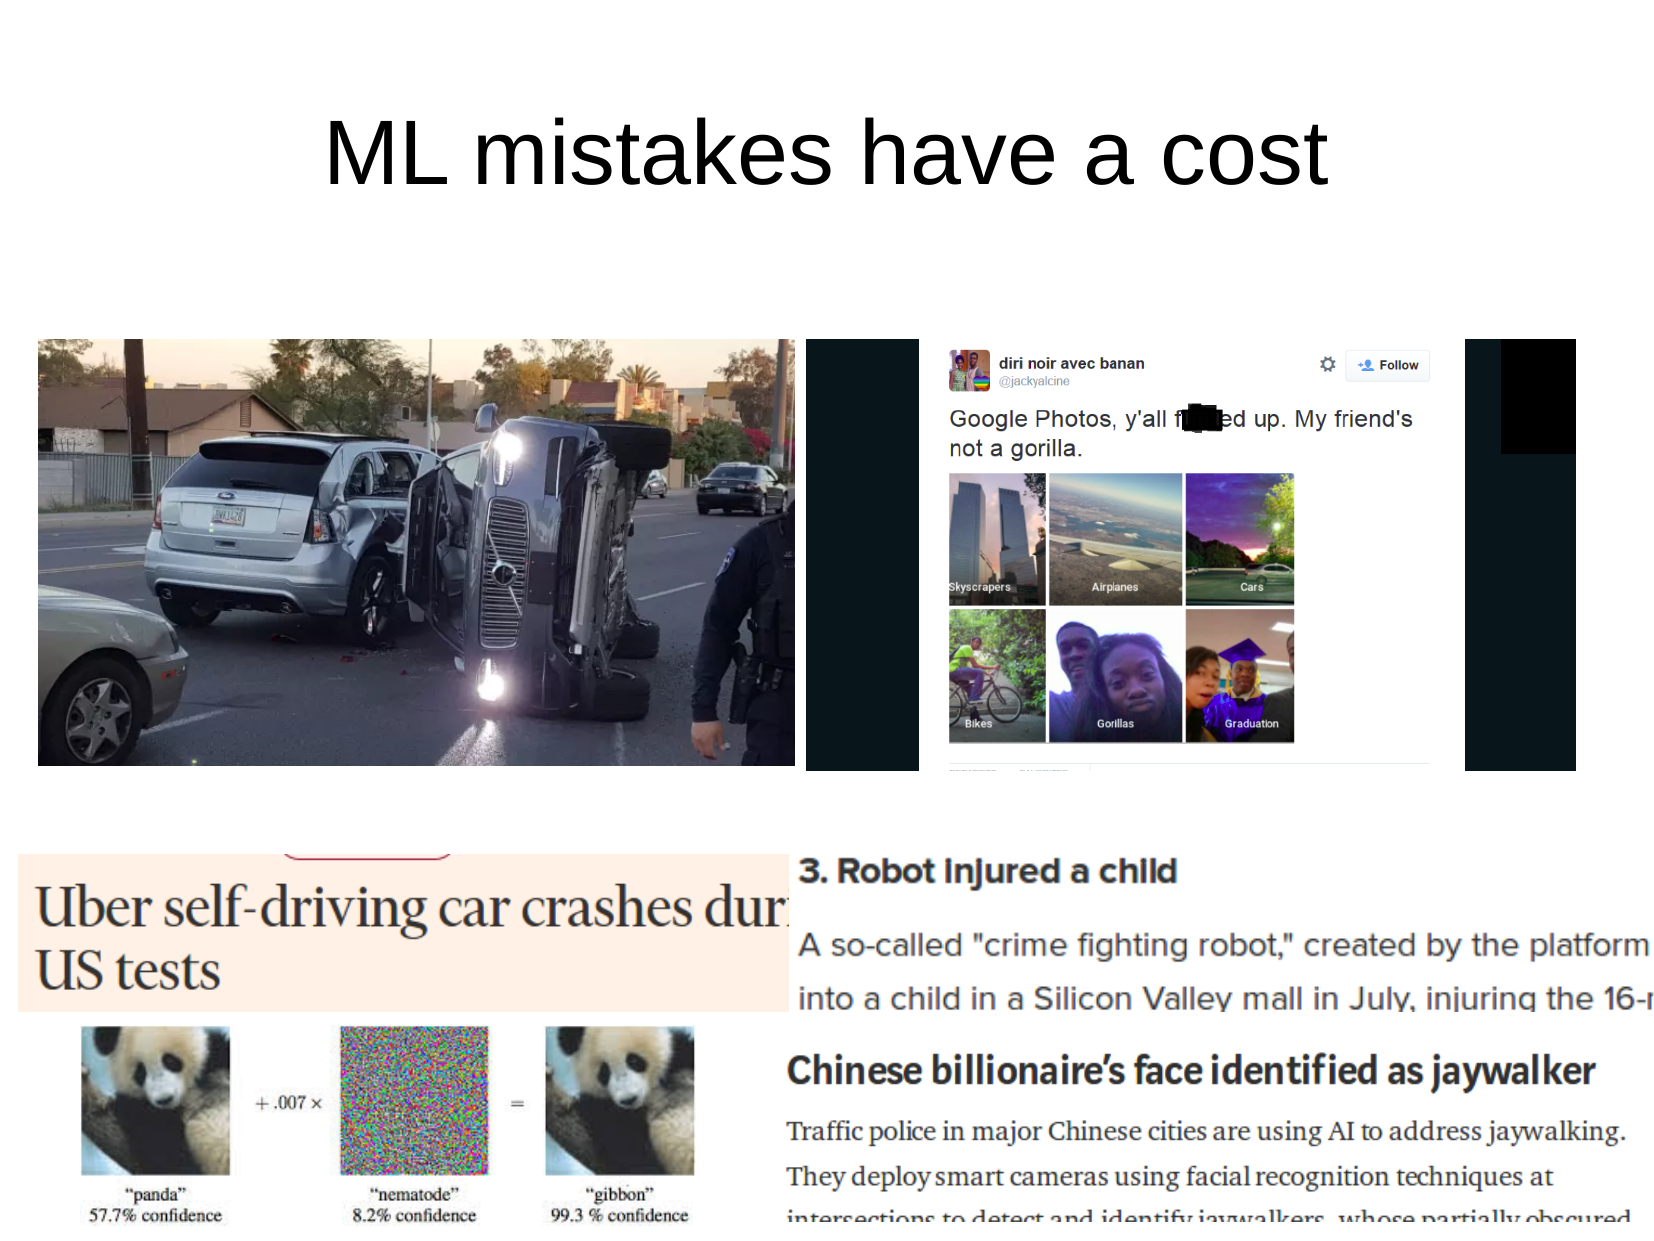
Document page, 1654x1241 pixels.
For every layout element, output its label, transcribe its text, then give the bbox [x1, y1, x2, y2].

picture [782, 1039, 1637, 1222]
picture [80, 1025, 696, 1226]
picture [806, 339, 1576, 771]
picture [18, 847, 1654, 1012]
title ML mistakes have a cost [82, 49, 1571, 257]
picture [38, 339, 796, 766]
